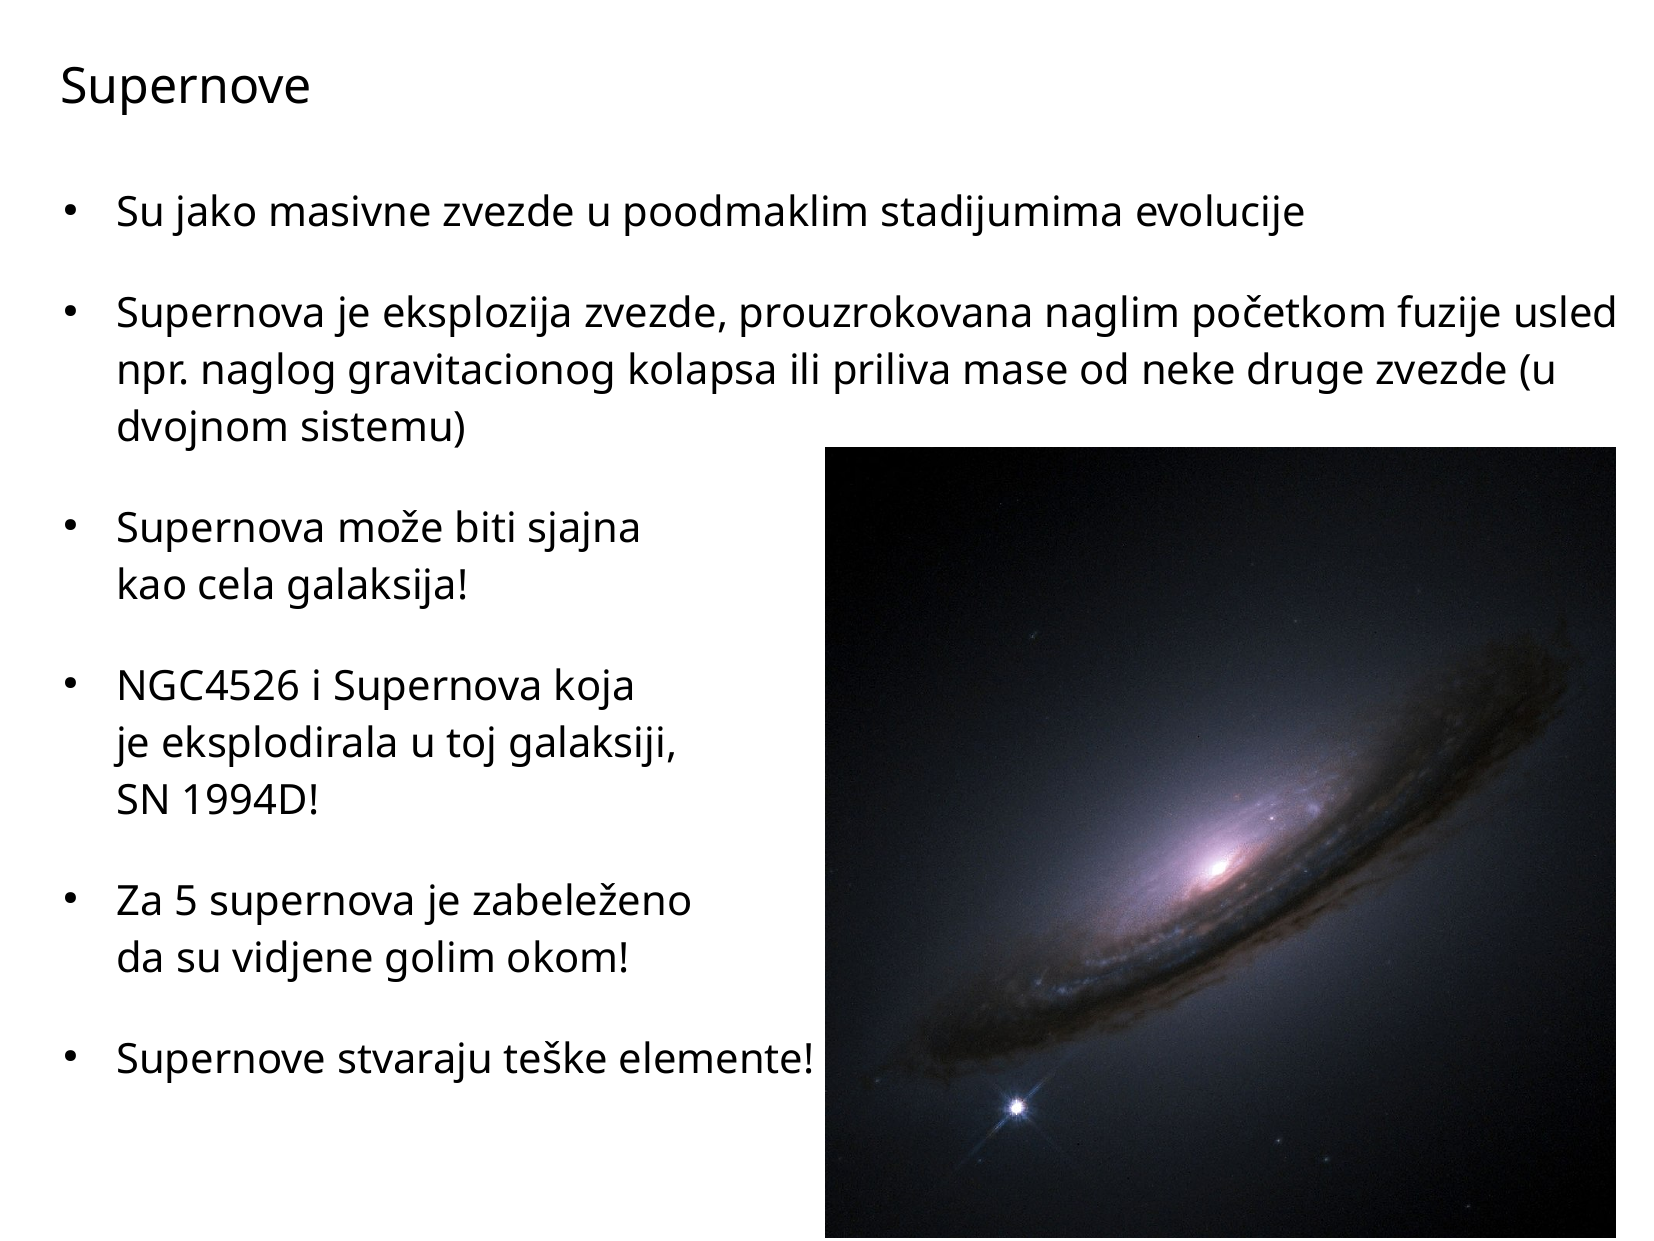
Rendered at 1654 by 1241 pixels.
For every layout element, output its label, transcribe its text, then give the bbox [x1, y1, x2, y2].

picture [825, 447, 1616, 1238]
list Su jako masivne zvezde u poodmaklim stadijumima evolucije Supernova je eksplozija zvezde, prouzrokovana naglim početkom fuzije usled npr. naglog gravitacionog kolapsa ili priliva mase od neke druge zvezde (u dvojnom sistemu) Supernova može biti sjajna kao cela galaksija! NGC4526 i Supernova koja je eksplodirala u toj galaksiji, SN 1994D! Za 5 supernova je zabeleženo da su vidjene golim okom! Supernove stvaraju teške elemente! [45, 182, 1635, 1155]
title Supernove [59, 17, 1648, 150]
